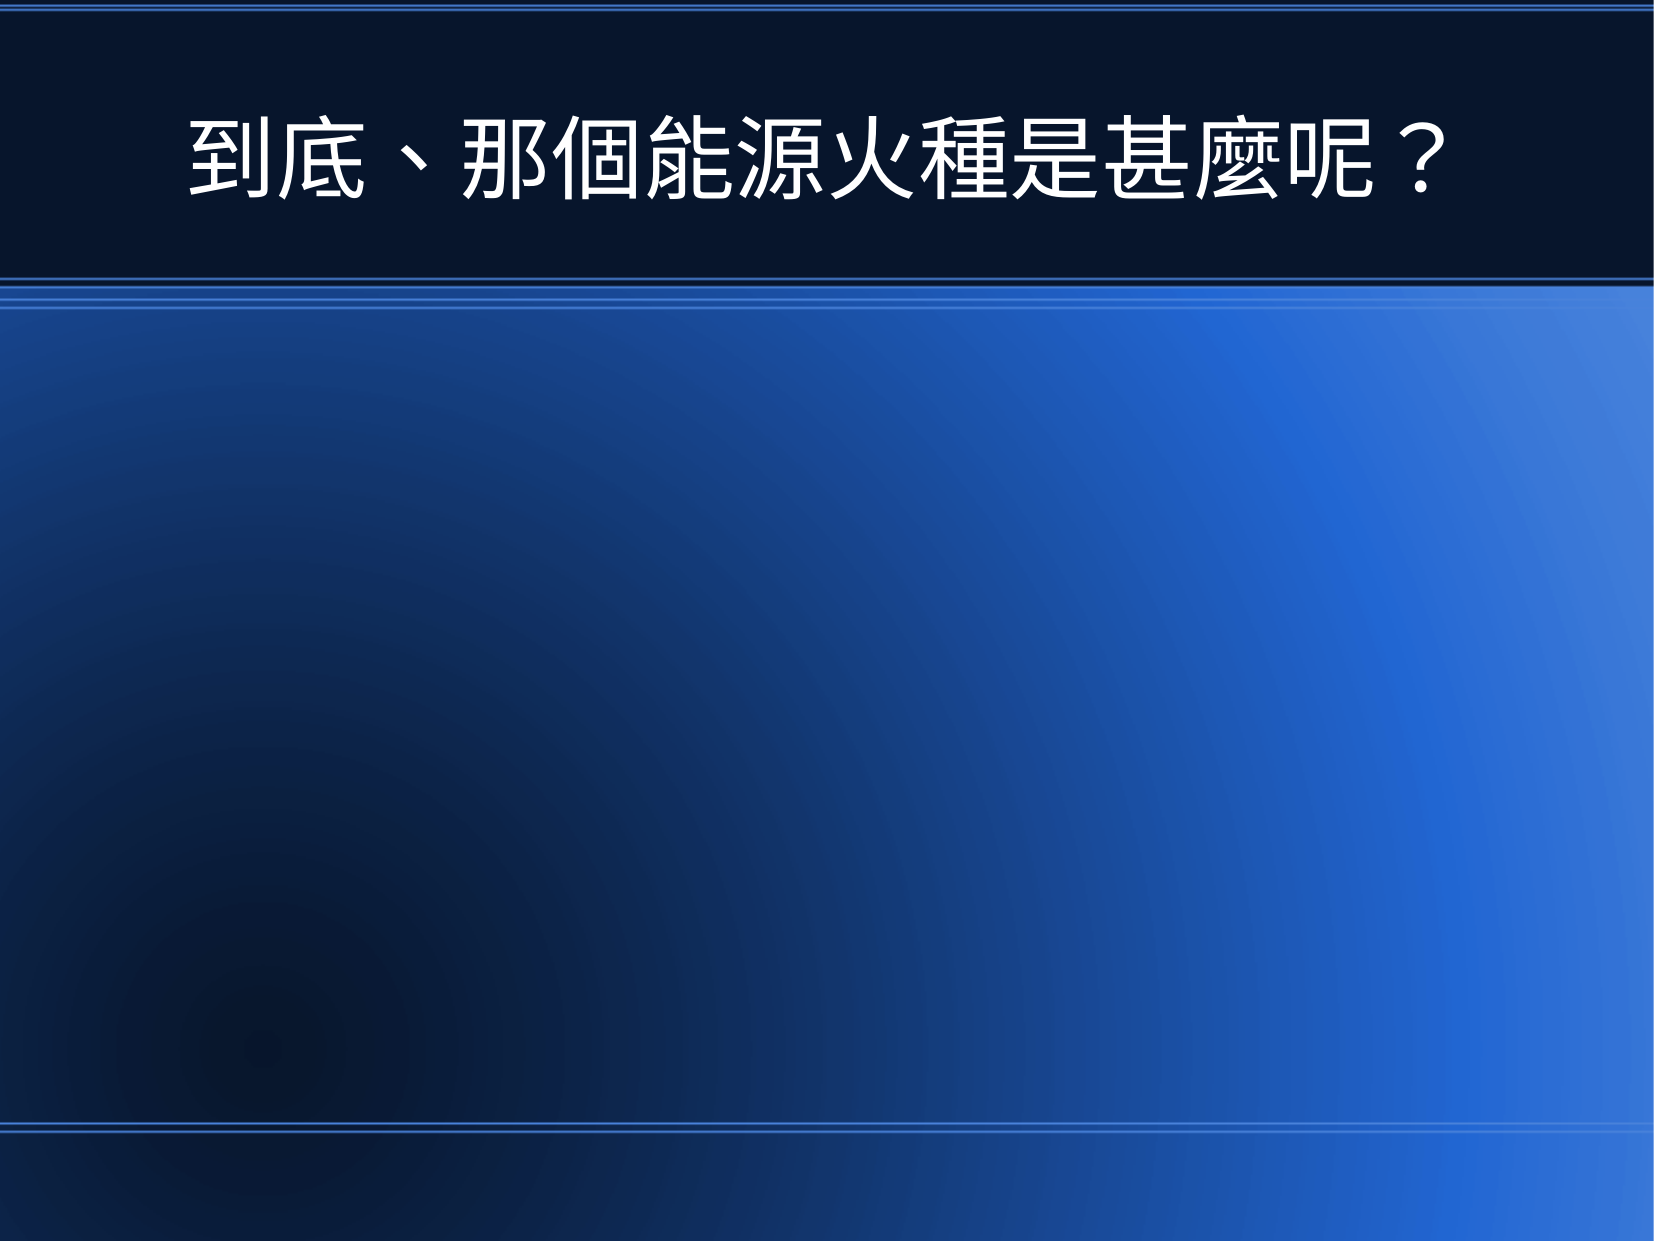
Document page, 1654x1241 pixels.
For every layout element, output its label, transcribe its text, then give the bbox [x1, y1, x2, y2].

picture [0, 0, 1654, 1241]
title 到底、那個能源火種是甚麼呢？ [82, 49, 1571, 257]
